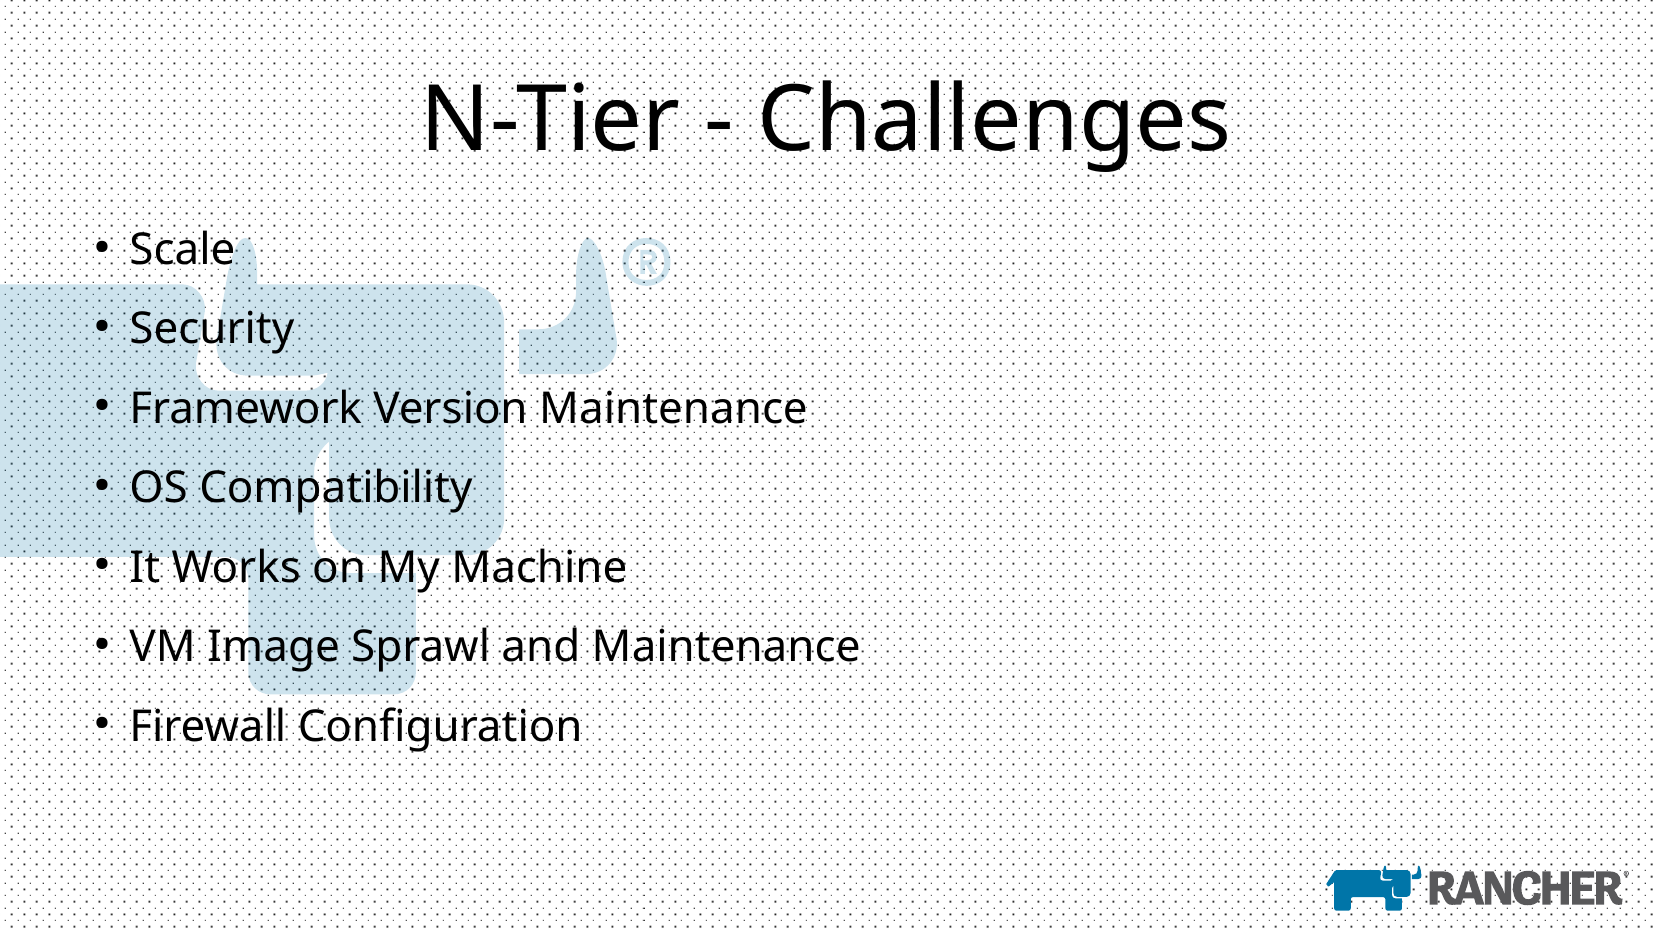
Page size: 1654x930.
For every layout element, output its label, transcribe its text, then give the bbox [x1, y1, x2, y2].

picture [0, 0, 1654, 930]
list Scale Security Framework Version Maintenance OS Compatibility It Works on My Machine VM Image Sprawl and Maintenance Firewall Configuration [82, 217, 1571, 757]
title N-Tier - Challenges [82, 37, 1571, 193]
